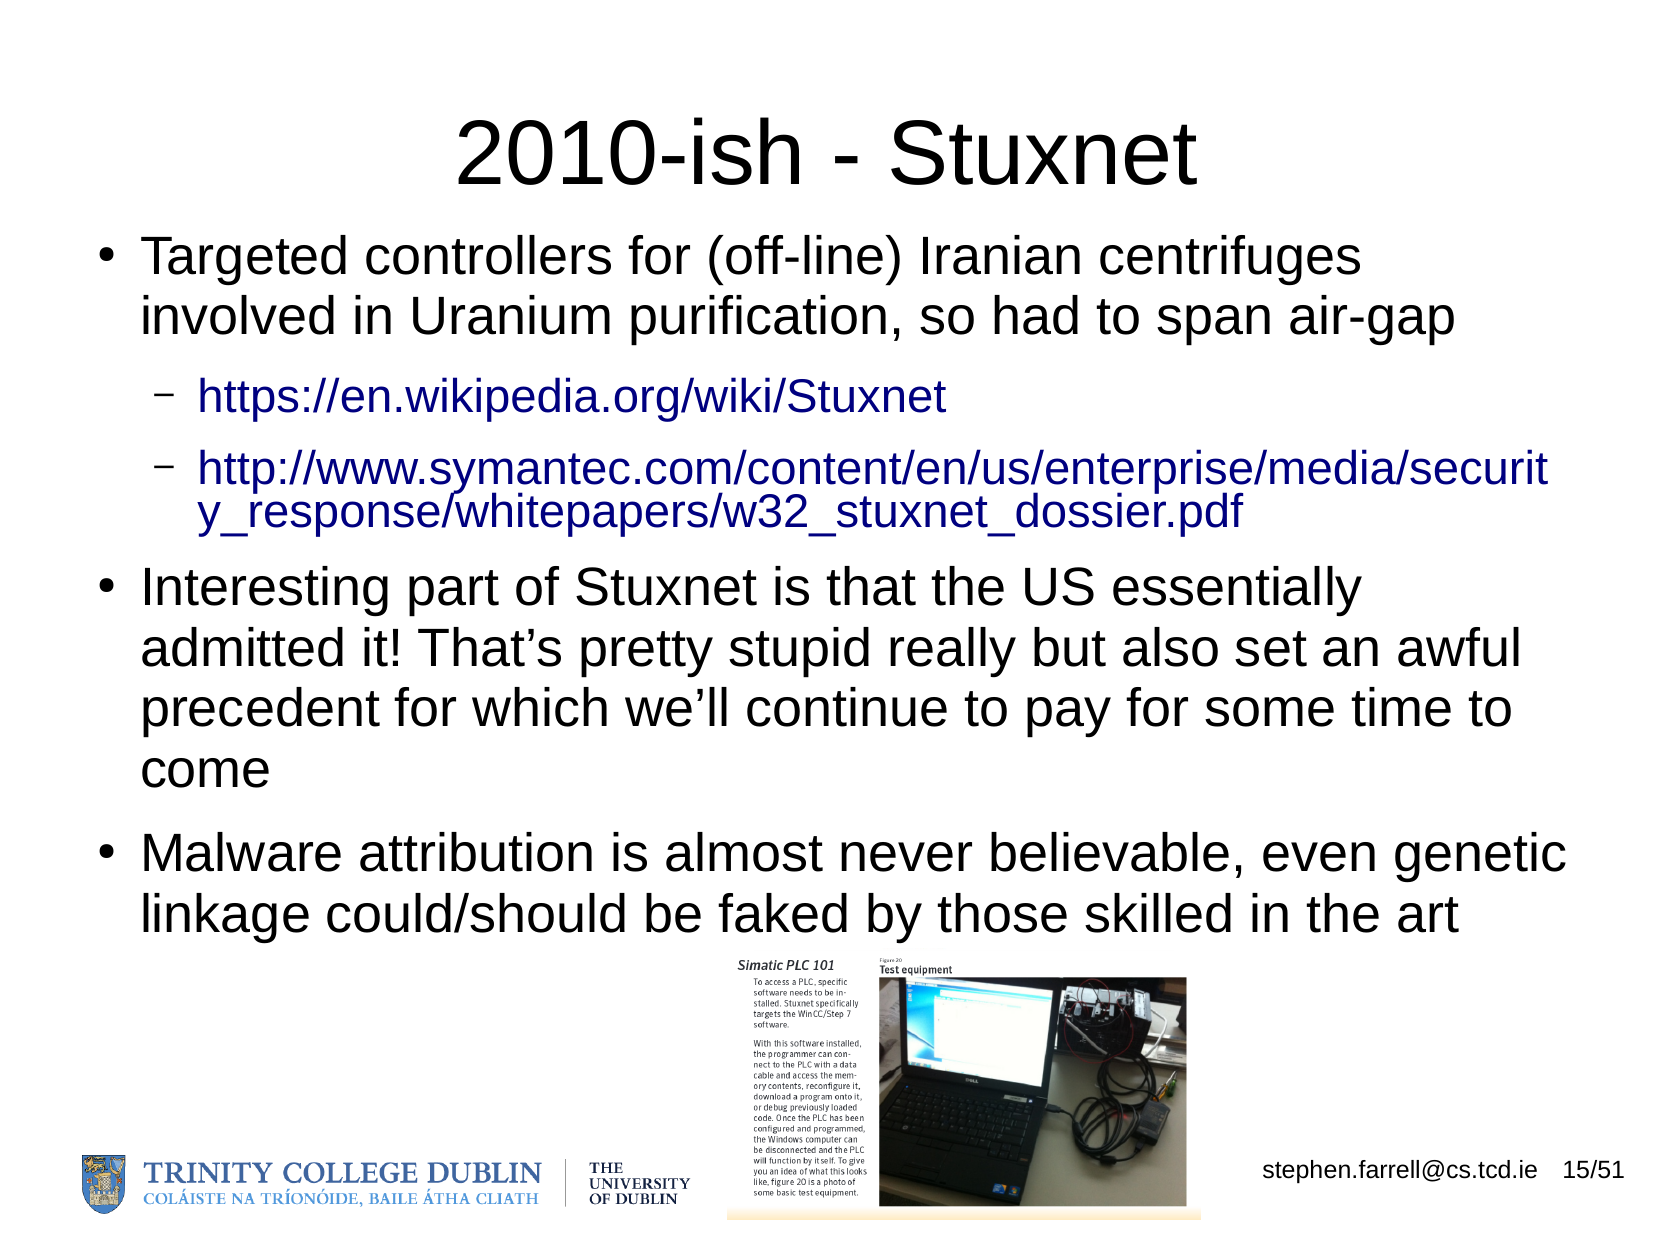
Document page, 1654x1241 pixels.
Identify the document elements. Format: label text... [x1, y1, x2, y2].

title 2010-ish - Stuxnet [82, 49, 1571, 225]
list Targeted controllers for (off-line) Iranian centrifuges involved in Uranium purification, so had to span air-gap https://en.wikipedia.org/wiki/Stuxnet http://www.symantec.com/content/en/us/enterprise/media/security_response/whitepapers/w32_stuxnet_dossier.pdf Interesting part of Stuxnet is that the US essentially admitted it! That’s pretty stupid really but also set an awful precedent for which we’ll continue to pay for some time to come Malware attribution is almost never believable, even genetic linkage could/should be faked by those skilled in the art [82, 225, 1571, 945]
picture [727, 948, 1201, 1220]
picture [82, 1155, 694, 1214]
